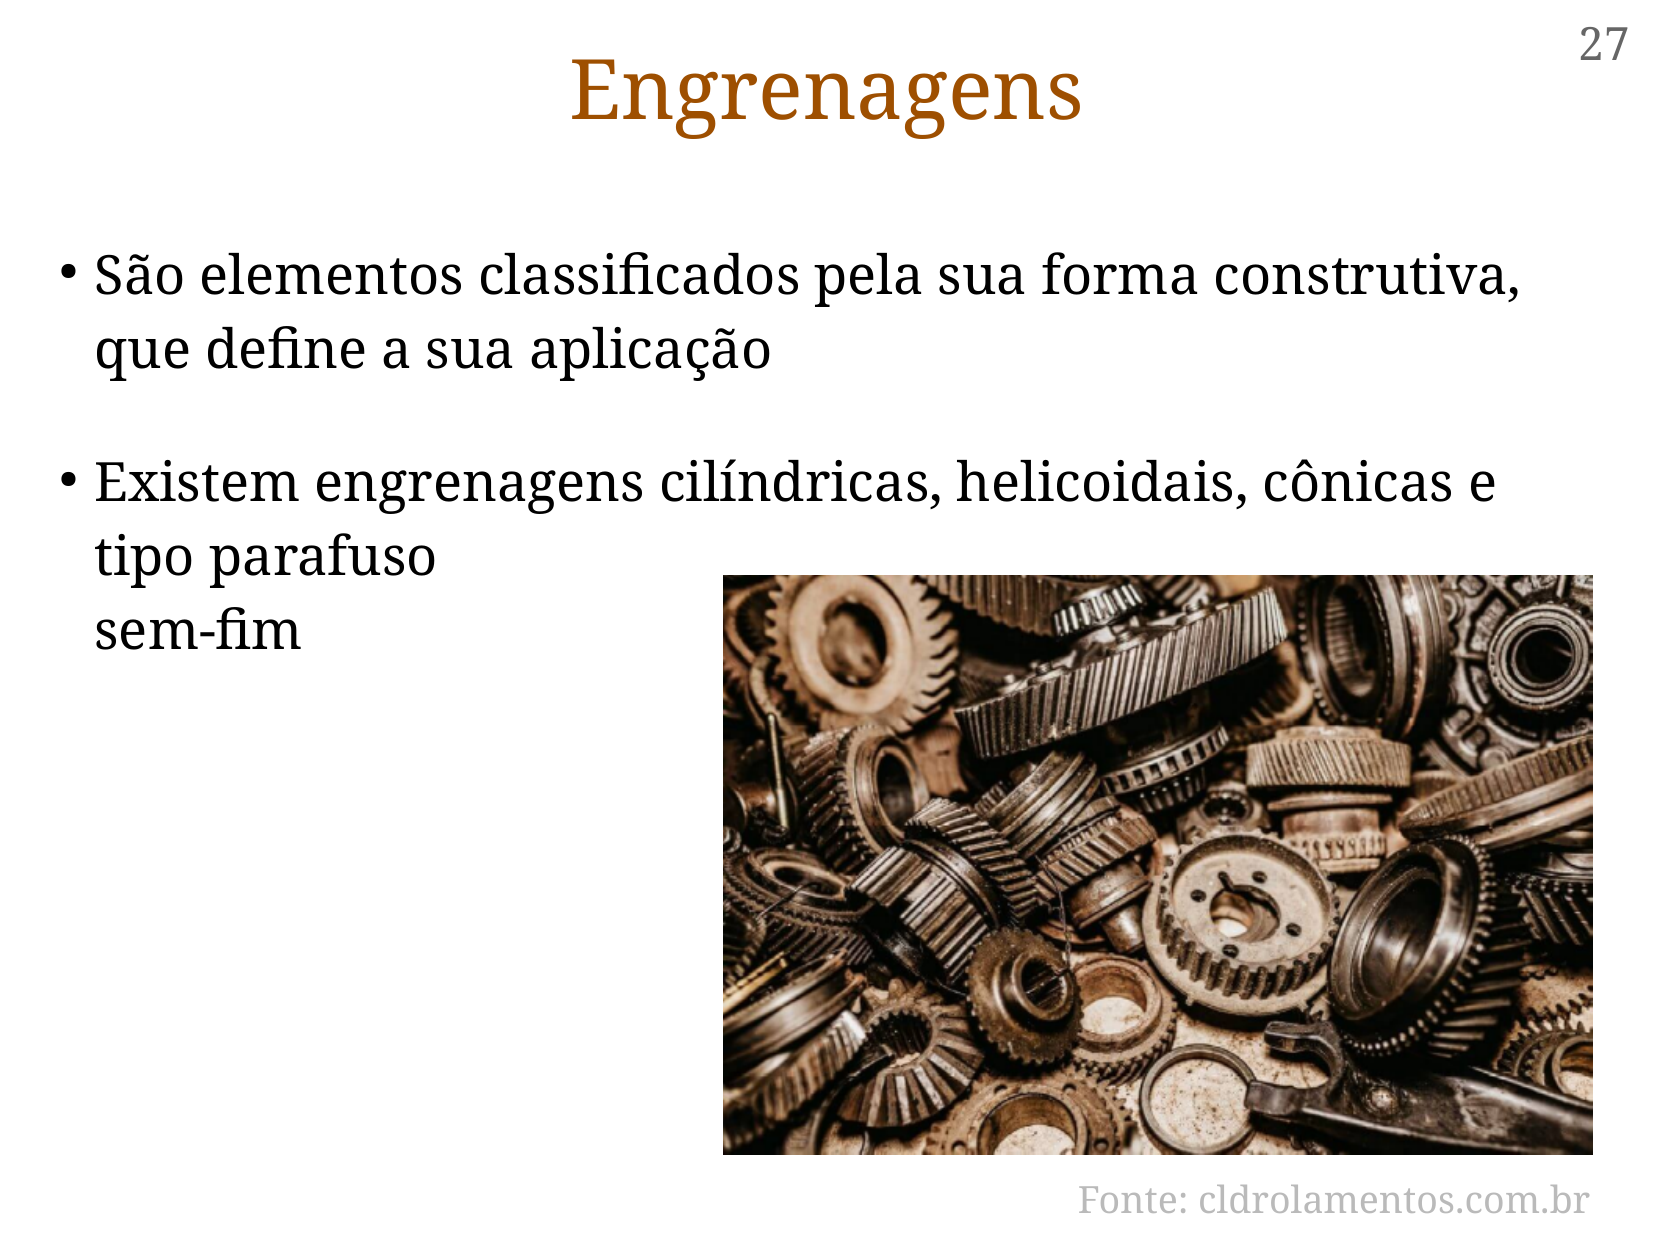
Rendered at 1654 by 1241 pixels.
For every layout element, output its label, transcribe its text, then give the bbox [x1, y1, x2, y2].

list São elementos classificados pela sua forma construtiva, que define a sua aplicação Existem engrenagens cilíndricas, helicoidais, cônicas e tipo parafuso sem-fim [59, 236, 1595, 1211]
text_box Fonte: cldrolamentos.com.br [1062, 1166, 1606, 1233]
picture [723, 575, 1593, 1155]
title Engrenagens [59, 29, 1595, 148]
